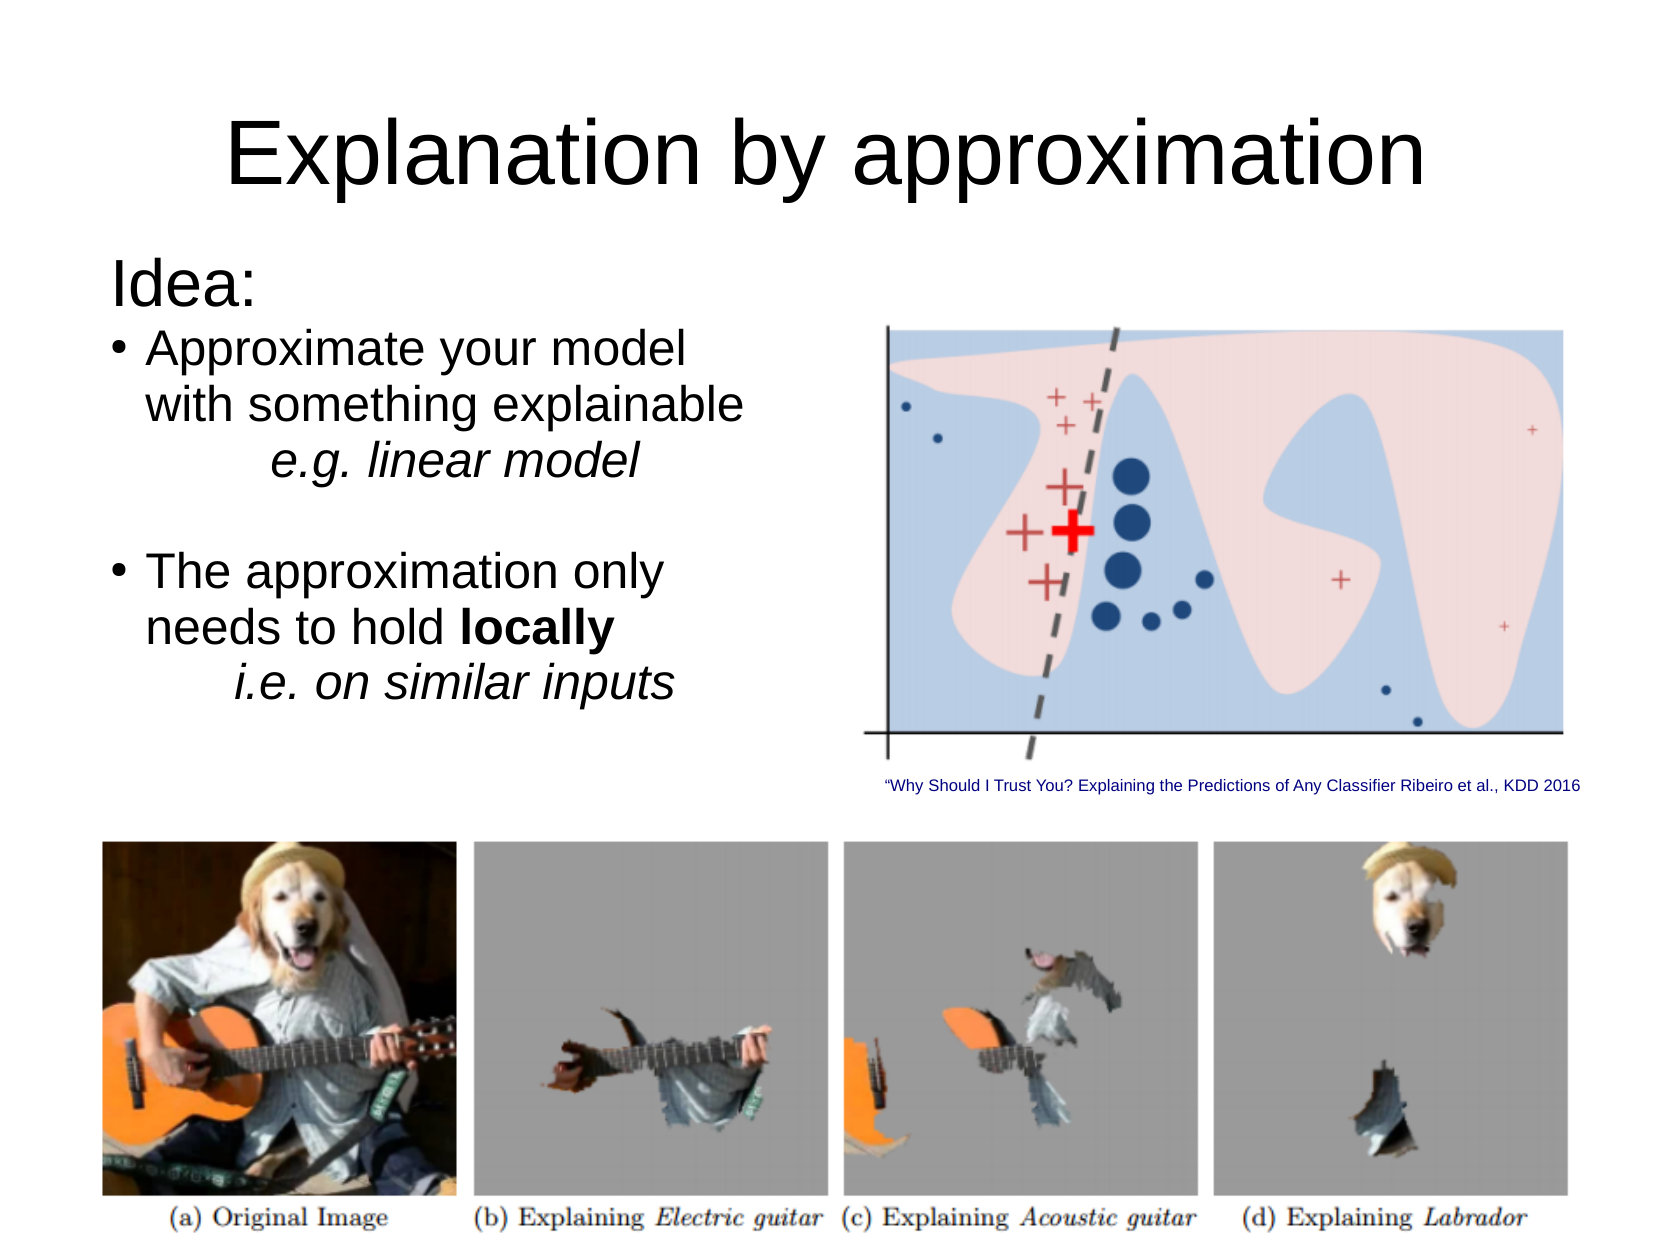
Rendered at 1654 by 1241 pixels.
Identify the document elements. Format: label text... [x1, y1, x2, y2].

text_box “Why Should I Trust You? Explaining the Predictions of Any Classifier Ribeiro et al., KDD 2016 [870, 768, 1606, 826]
title Explanation by approximation [82, 49, 1571, 257]
picture [843, 299, 1587, 769]
picture [52, 814, 1591, 1241]
subtitle Idea: Approximate your model with something explainable e.g. linear model The approximation only needs to hold locally i.e. on similar inputs [109, 180, 766, 776]
